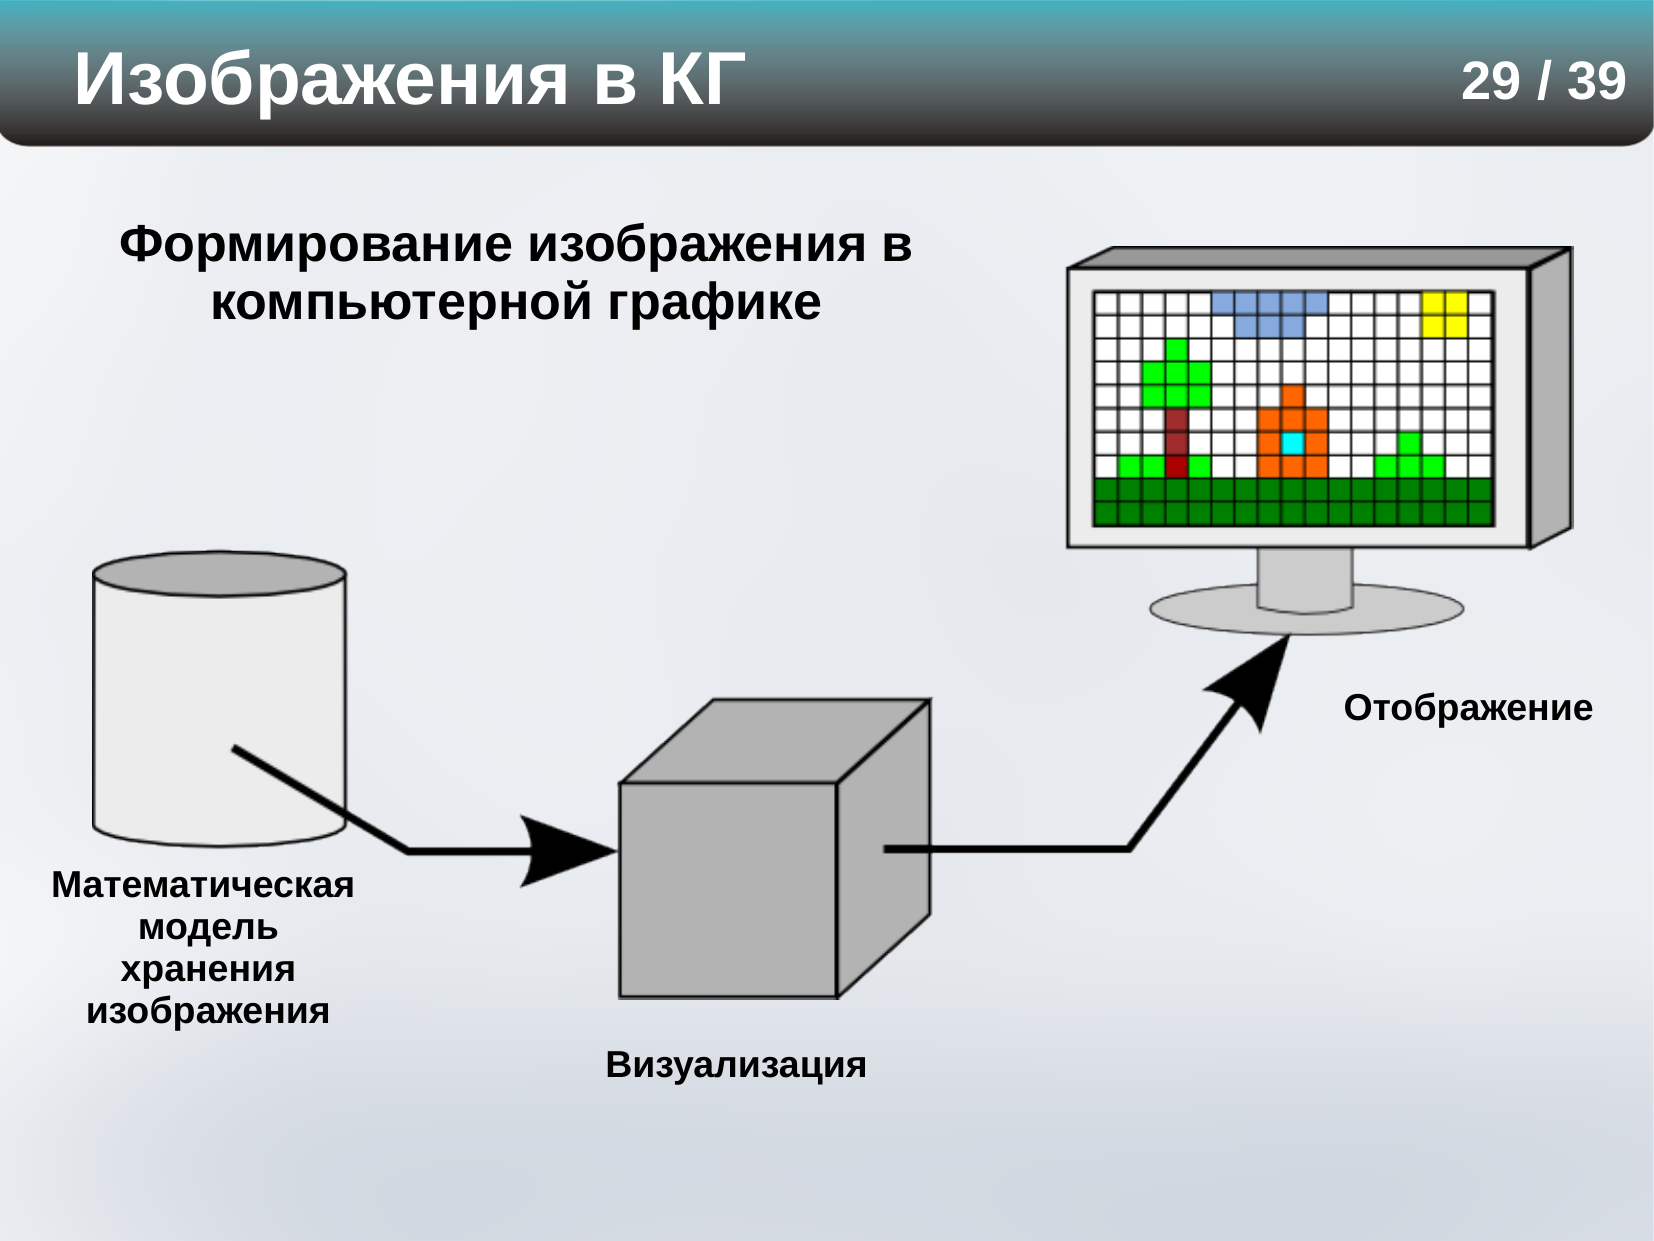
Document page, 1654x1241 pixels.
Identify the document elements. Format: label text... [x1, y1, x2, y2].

text_box Визуализация [590, 1035, 886, 1093]
text_box Математическая модель хранения изображения [31, 856, 386, 1040]
text_box Изображения в КГ [59, 29, 1270, 129]
text_box <номер> / 39 [1446, 42, 1654, 179]
picture [0, 0, 1654, 1241]
text_box Формирование изображения в компьютерной графике [88, 206, 945, 338]
text_box Отображение [1328, 679, 1625, 736]
